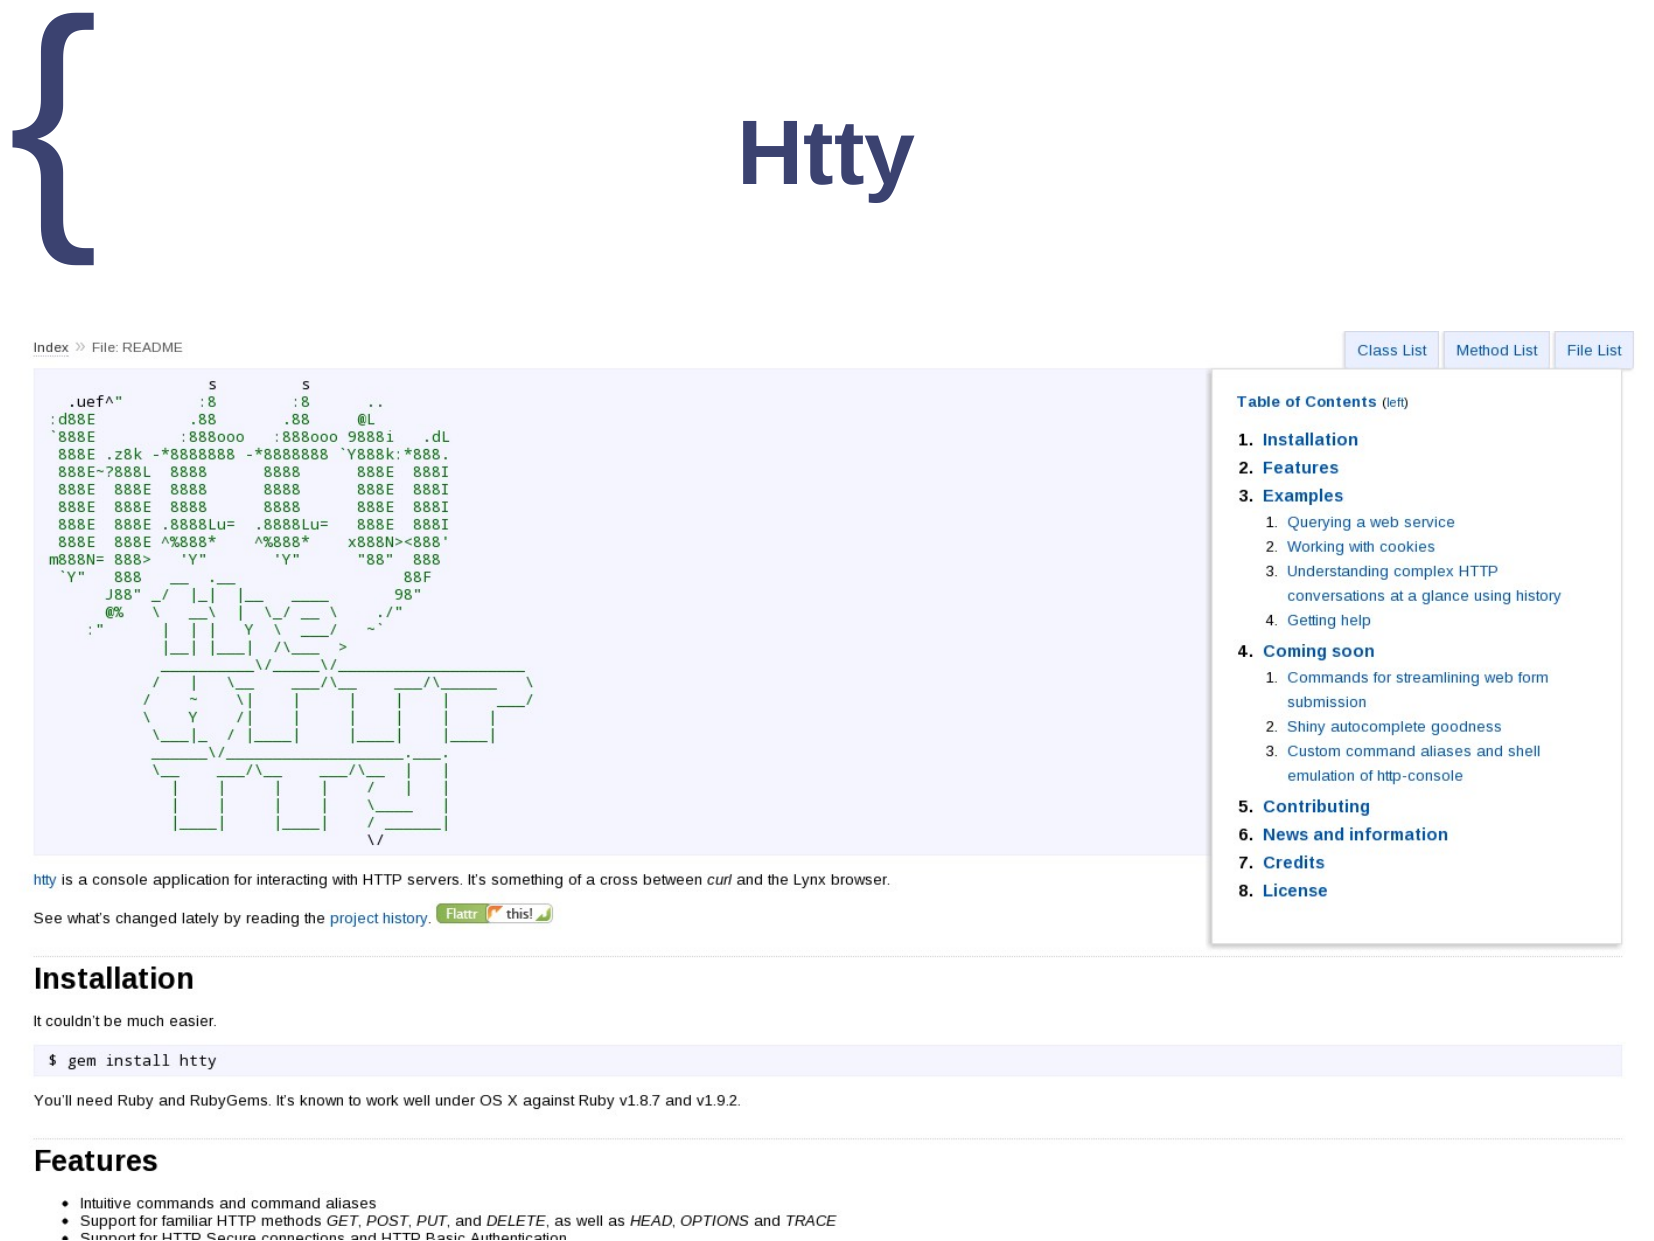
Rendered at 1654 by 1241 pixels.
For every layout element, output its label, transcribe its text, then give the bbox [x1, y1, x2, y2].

picture [1, 331, 1654, 1241]
title Htty [82, 56, 1571, 250]
